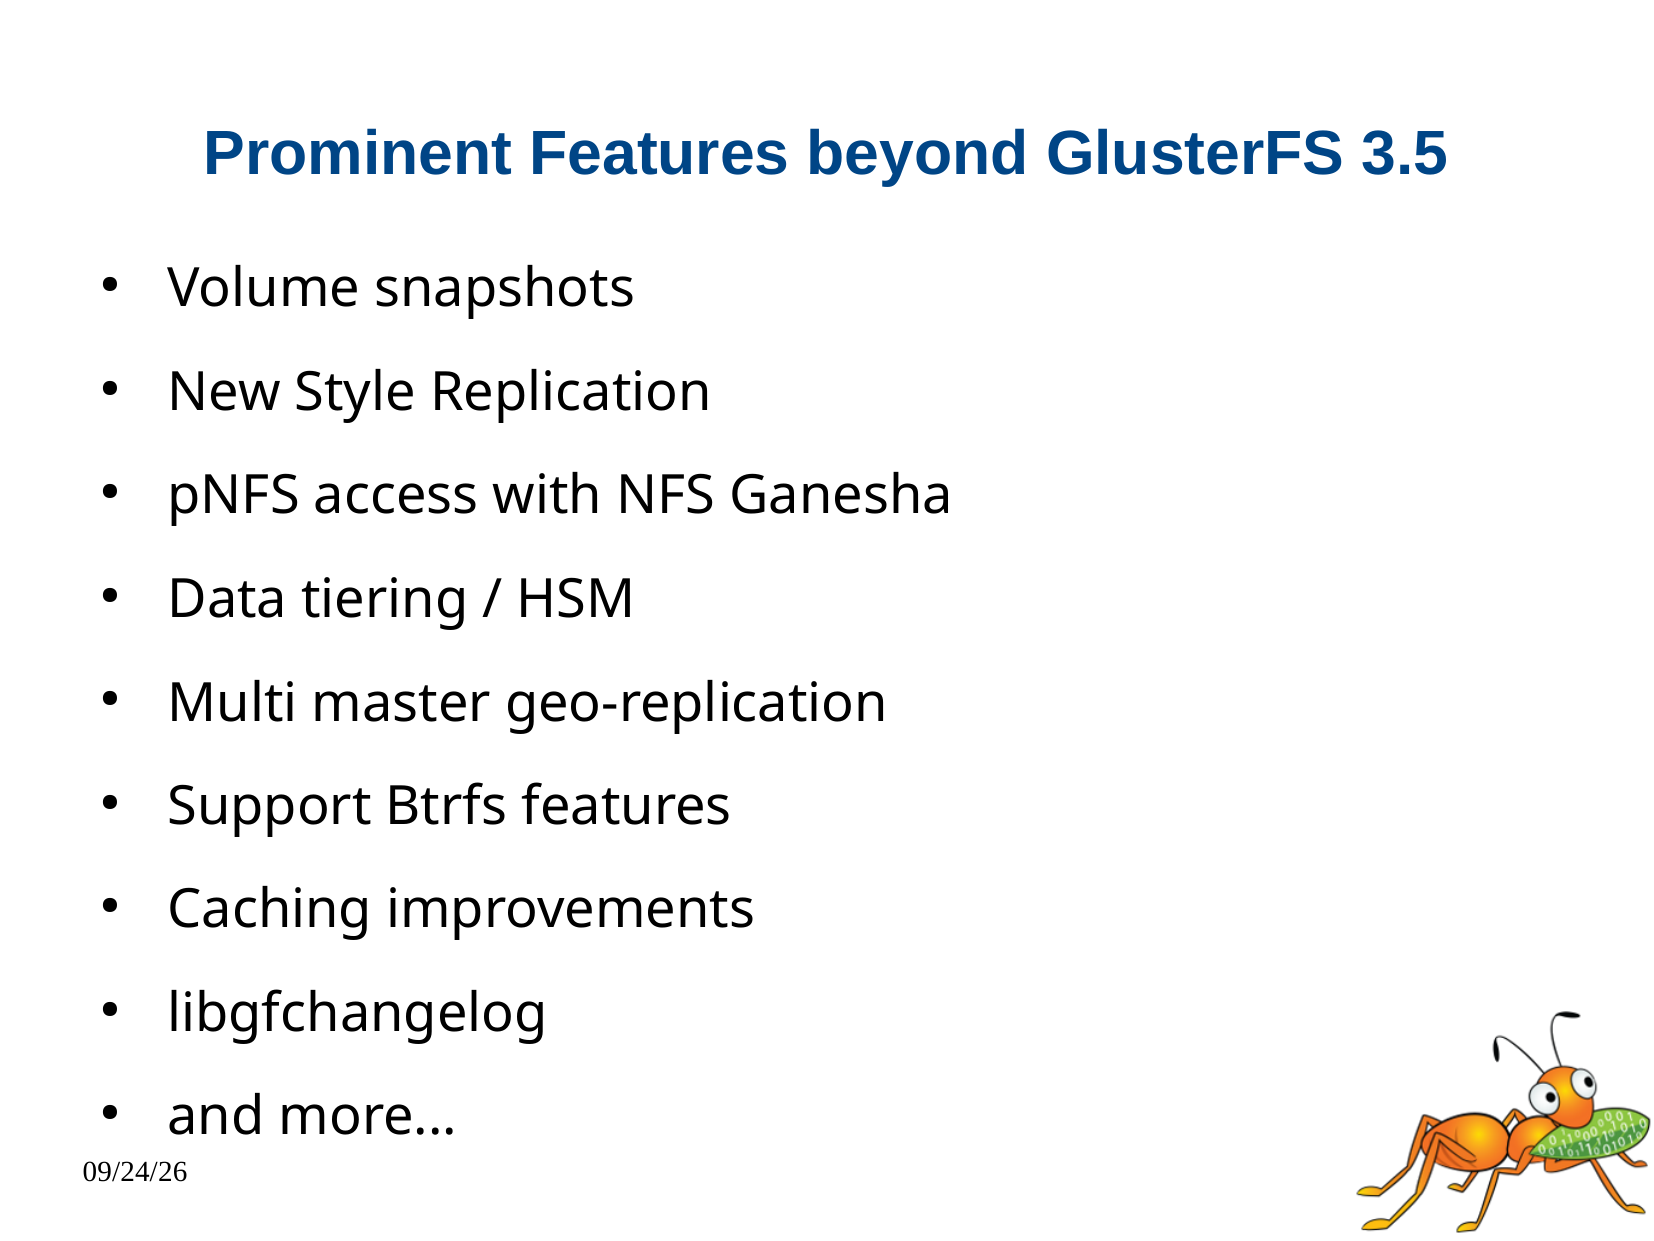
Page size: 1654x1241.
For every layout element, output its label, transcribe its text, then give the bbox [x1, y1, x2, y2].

picture [1353, 1009, 1654, 1235]
title Prominent Features beyond GlusterFS 3.5 [82, 49, 1571, 248]
list Volume snapshots New Style Replication pNFS access with NFS Ganesha Data tiering / HSM Multi master geo-replication Support Btrfs features Caching improvements libgfchangelog and more... [82, 248, 1571, 969]
